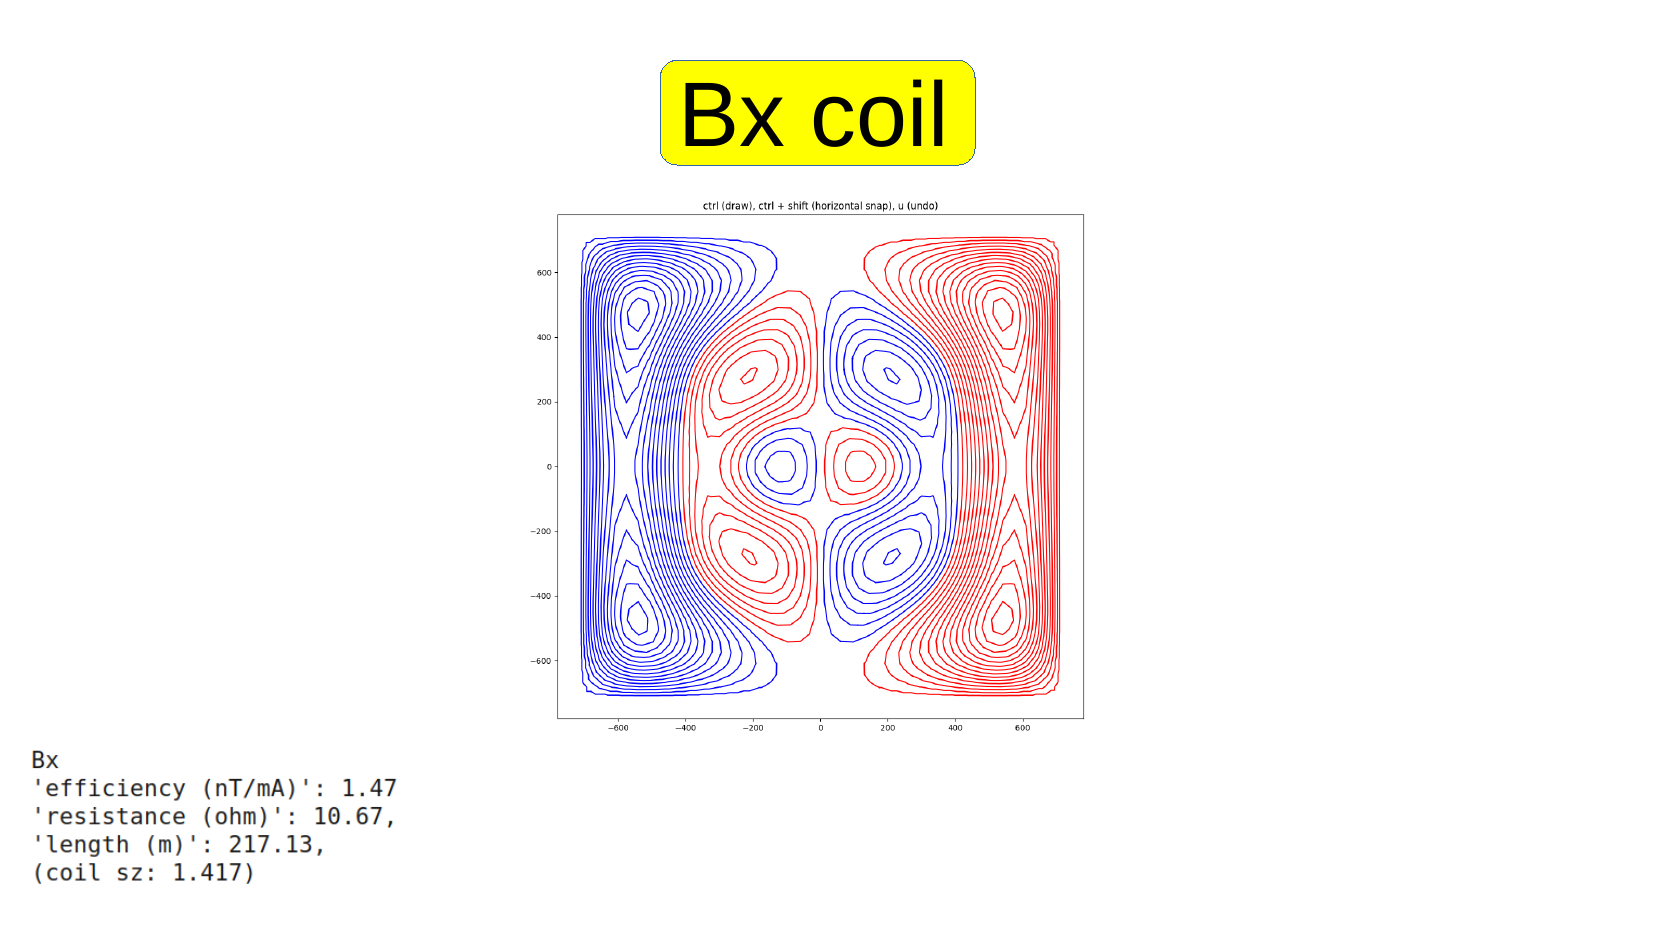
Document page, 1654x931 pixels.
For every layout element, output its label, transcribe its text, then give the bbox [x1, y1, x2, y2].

picture [524, 192, 1104, 748]
title Bx coil [82, 37, 1571, 193]
picture [29, 740, 428, 900]
